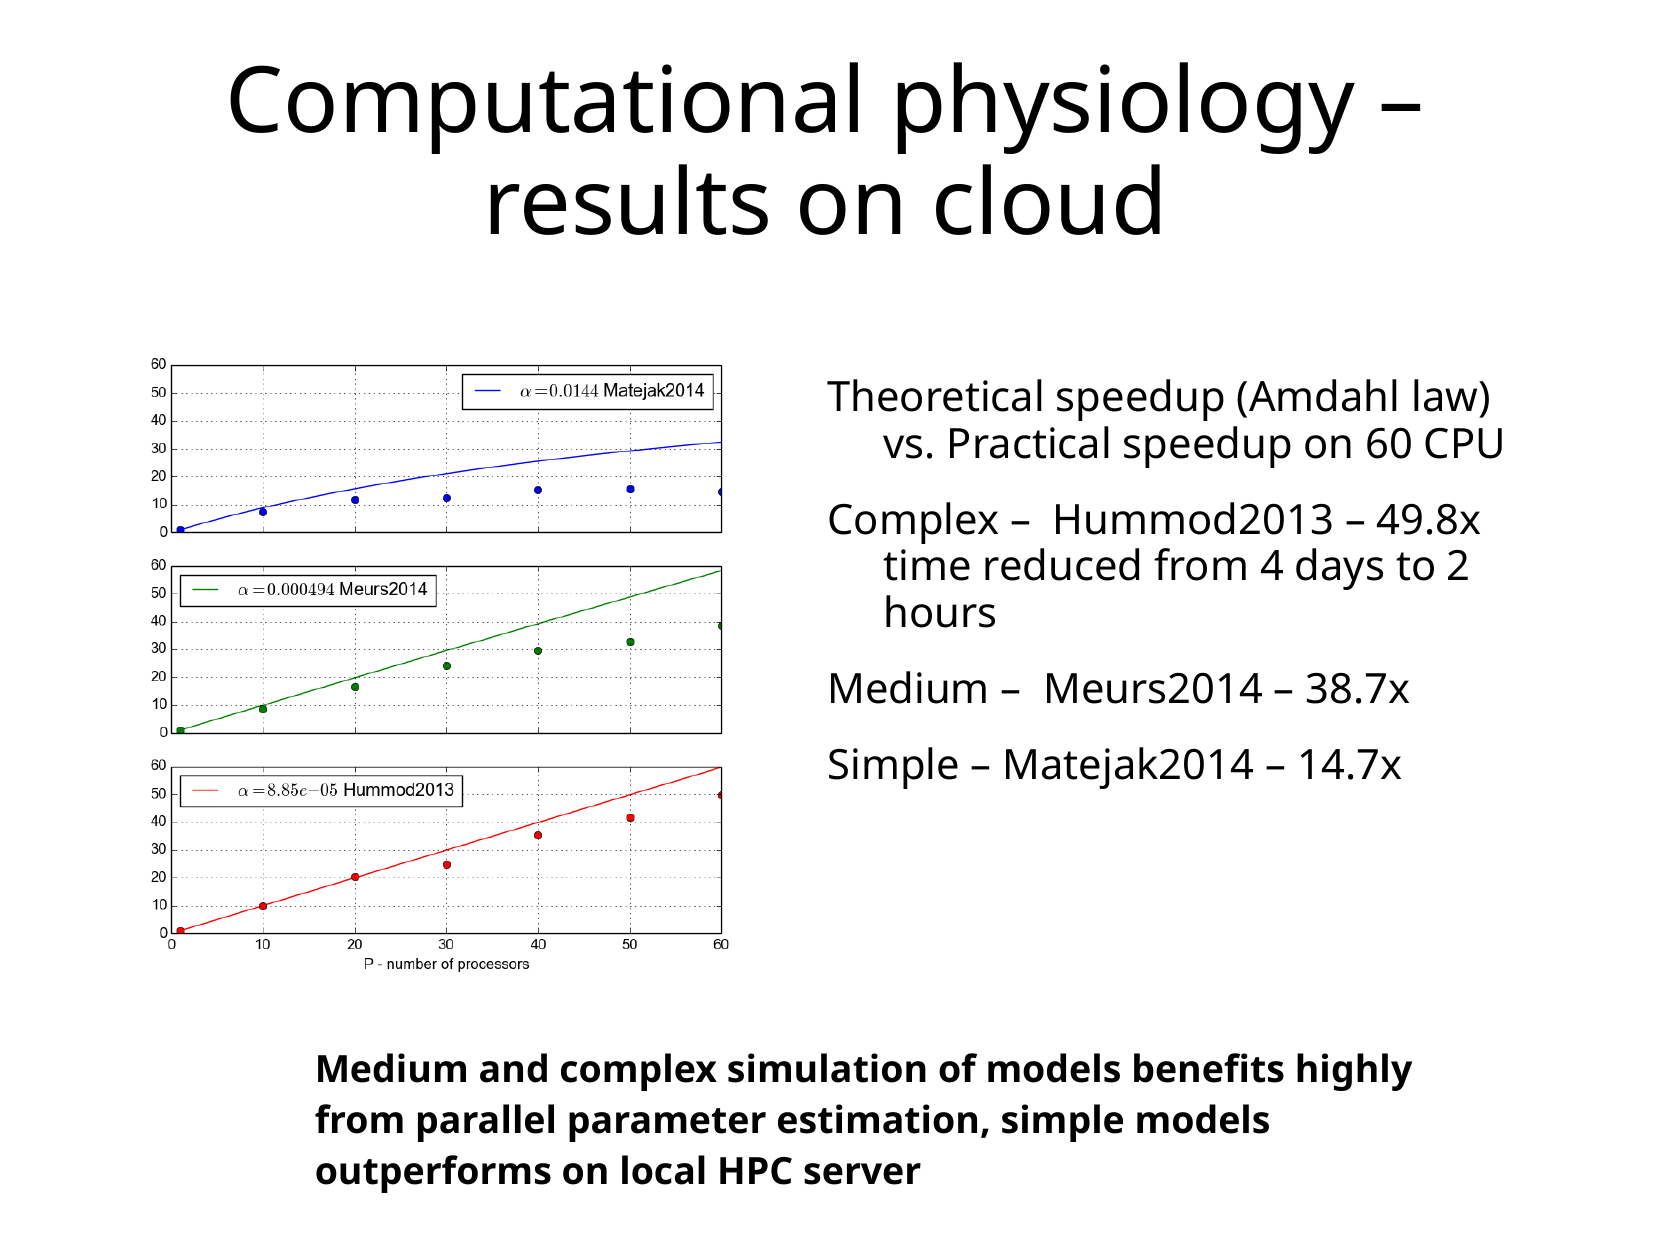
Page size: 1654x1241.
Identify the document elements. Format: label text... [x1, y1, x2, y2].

text_box Medium and complex simulation of models benefits highly from parallel parameter estimation, simple models outperforms on local HPC server [300, 1035, 1456, 1197]
picture [82, 294, 792, 1004]
title Computational physiology – results on cloud [82, 46, 1570, 259]
list Theoretical speedup (Amdahl law) vs. Practical speedup on 60 CPU Complex – Hummod2013 – 49.8x time reduced from 4 days to 2 hours Medium – Meurs2014 – 38.7x Simple – Matejak2014 – 14.7x [827, 290, 1538, 1009]
